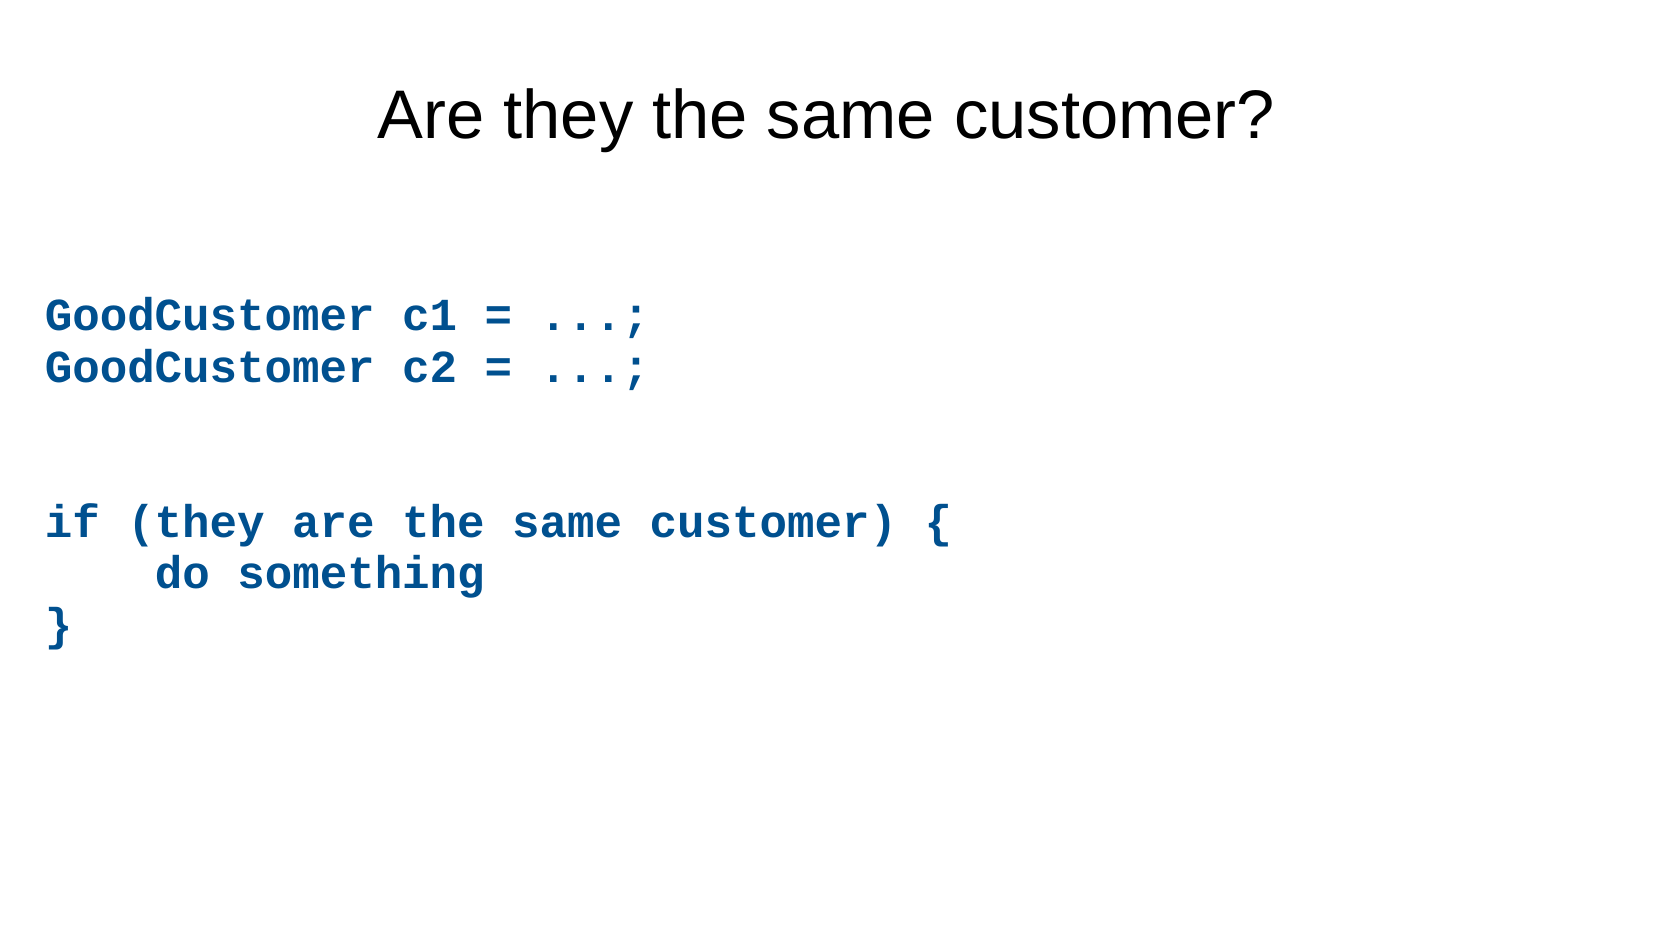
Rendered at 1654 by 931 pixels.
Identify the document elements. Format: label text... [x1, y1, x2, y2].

text_box GoodCustomer c1 = ...; GoodCustomer c2 = ...; if (they are the same customer) { do something } [30, 285, 1636, 865]
title Are they the same customer? [82, 37, 1571, 193]
